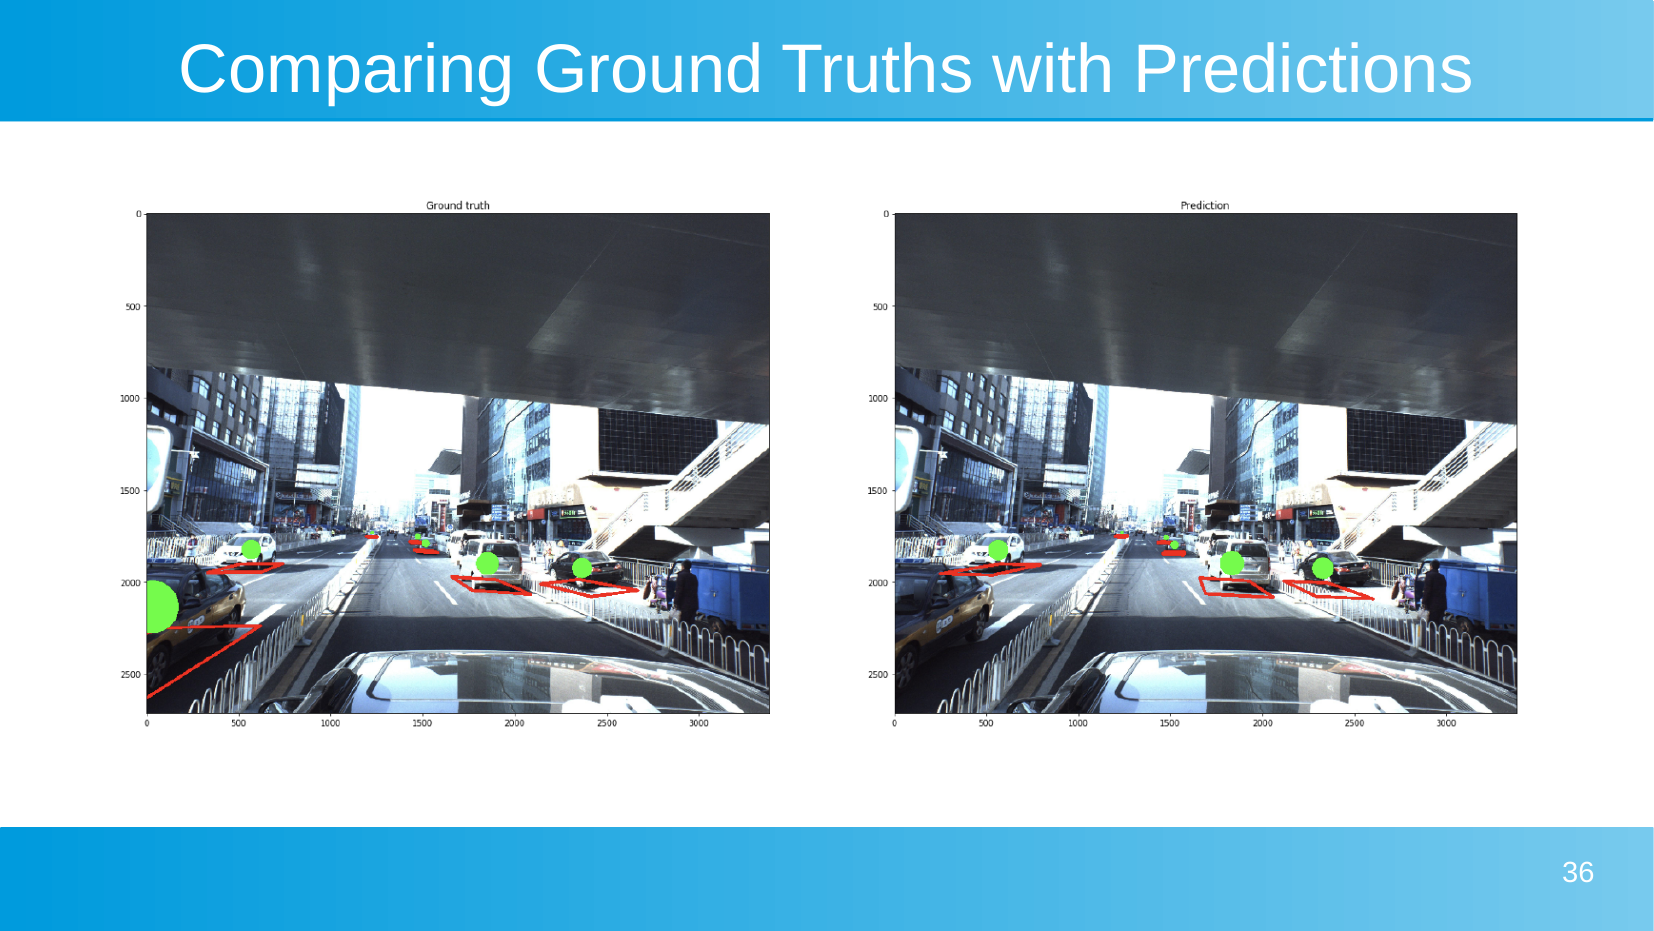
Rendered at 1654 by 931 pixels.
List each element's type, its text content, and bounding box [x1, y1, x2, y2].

picture [112, 187, 1538, 751]
title Comparing Ground Truths with Predictions [59, 29, 1595, 108]
